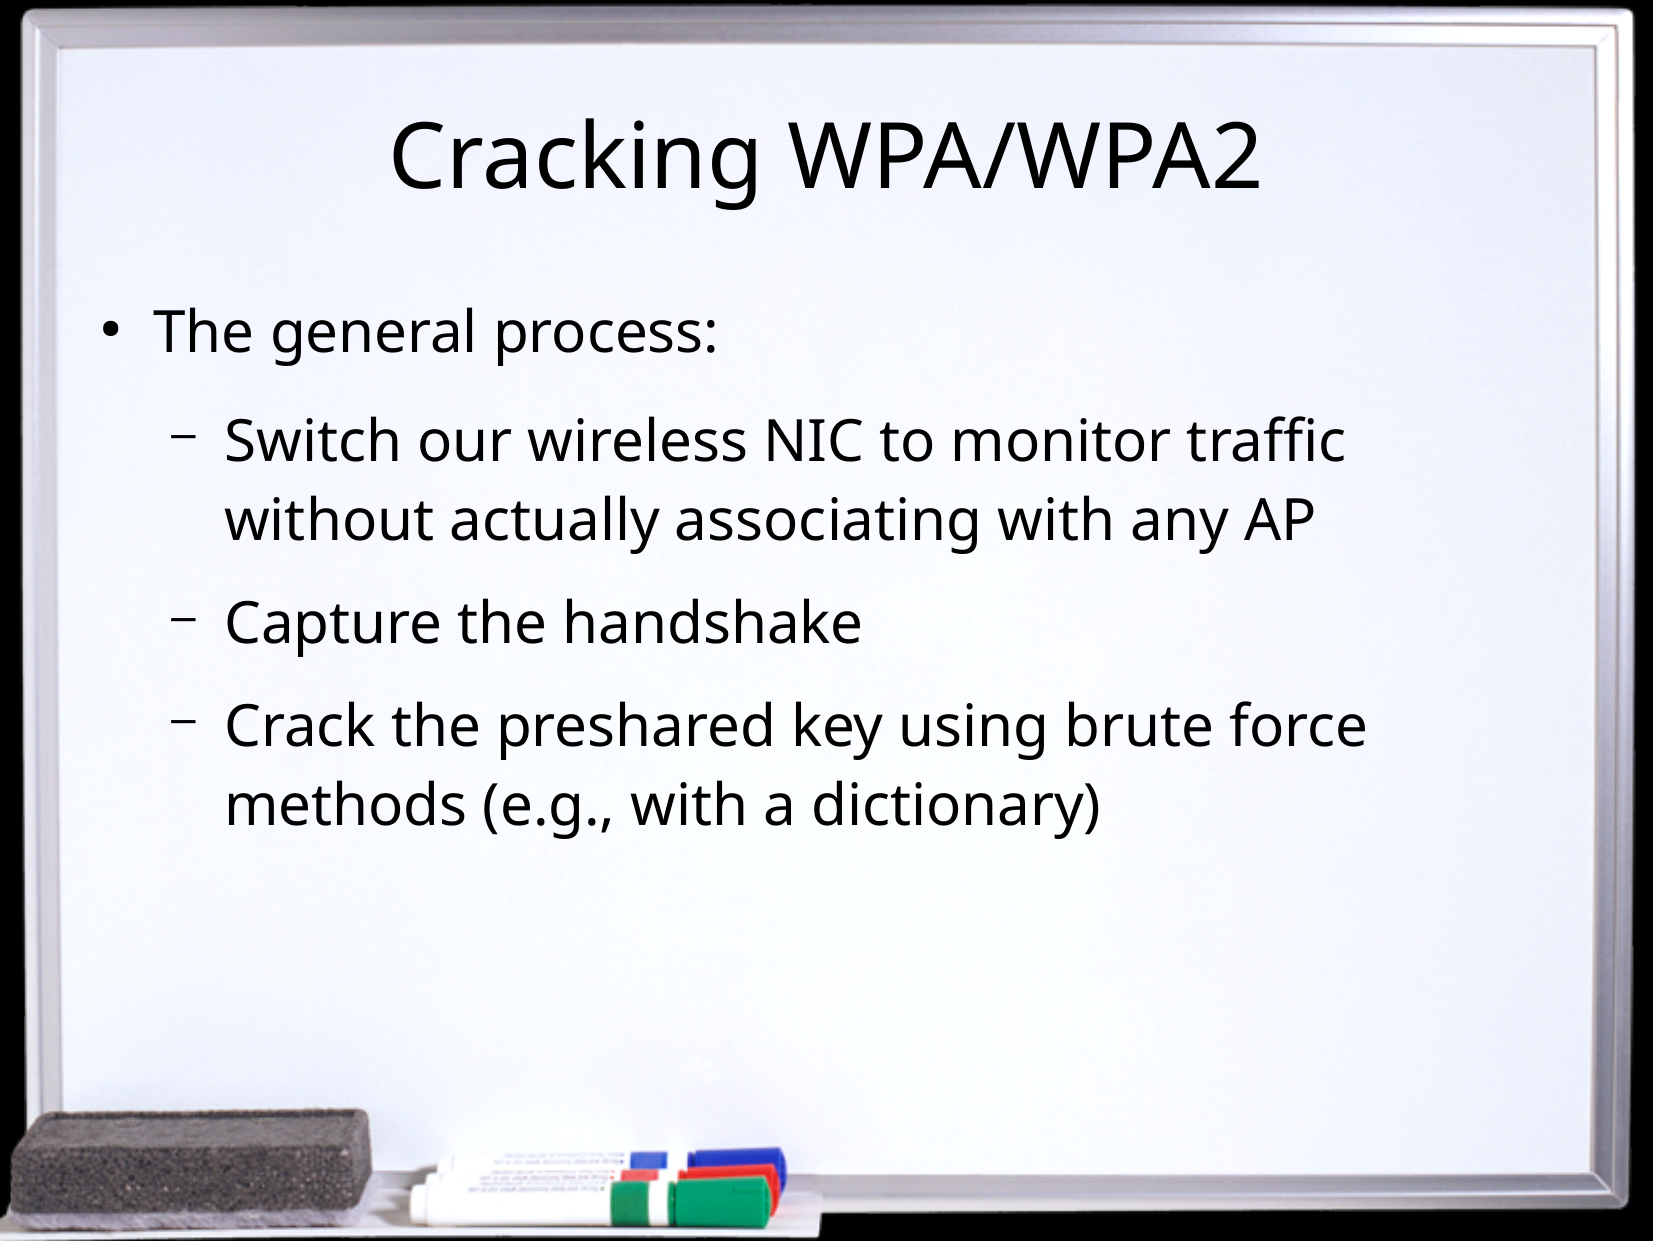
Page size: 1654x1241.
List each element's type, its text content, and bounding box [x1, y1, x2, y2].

picture [0, 0, 1654, 1241]
title Cracking WPA/WPA2 [82, 49, 1571, 257]
list The general process: Switch our wireless NIC to monitor traffic without actually associating with any AP Capture the handshake Crack the preshared key using brute force methods (e.g., with a dictionary) [82, 290, 1571, 1109]
